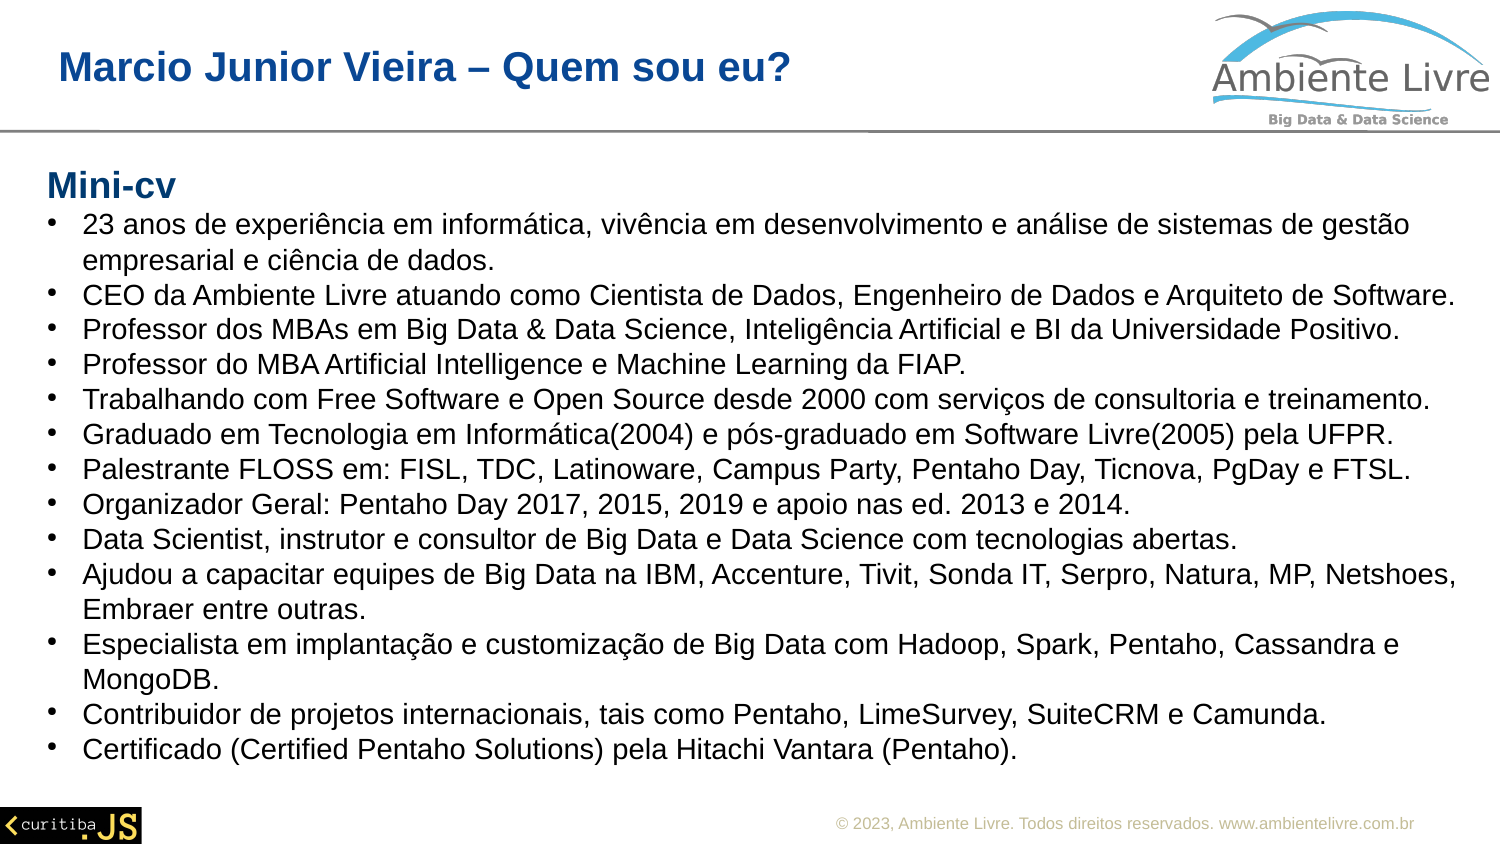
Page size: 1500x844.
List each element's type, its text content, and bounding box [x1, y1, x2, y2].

picture [1212, 11, 1489, 127]
text_box Mini-cv 23 anos de experiência em informática, vivência em desenvolvimento e análise de sistemas de gestão empresarial e ciência de dados. CEO da Ambiente Livre atuando como Cientista de Dados, Engenheiro de Dados e Arquiteto de Software. Professor dos MBAs em Big Data & Data Science, Inteligência Artificial e BI da Universidade Positivo. Professor do MBA Artificial Intelligence e Machine Learning da FIAP. Trabalhando com Free Software e Open Source desde 2000 com serviços de consultoria e treinamento. Graduado em Tecnologia em Informática(2004) e pós-graduado em Software Livre(2005) pela UFPR. Palestrante FLOSS em: FISL, TDC, Latinoware, Campus Party, Pentaho Day, Ticnova, PgDay e FTSL. Organizador Geral: Pentaho Day 2017, 2015, 2019 e apoio nas ed. 2013 e 2014. Data Scientist, instrutor e consultor de Big Data e Data Science com tecnologias abertas. Ajudou a capacitar equipes de Big Data na IBM, Accenture, Tivit, Sonda IT, Serpro, Natura, MP, Netshoes, Embraer entre outras. Especialista em implantação e customização de Big Data com Hadoop, Spark, Pentaho, Cassandra e MongoDB. Contribuidor de projetos internacionais, tais como Pentaho, LimeSurvey, SuiteCRM e Camunda. Certificado (Certified Pentaho Solutions) pela Hitachi Vantara (Pentaho). [32, 153, 1489, 773]
title Marcio Junior Vieira – Quem sou eu? [43, 8, 1127, 129]
picture [0, 807, 142, 844]
